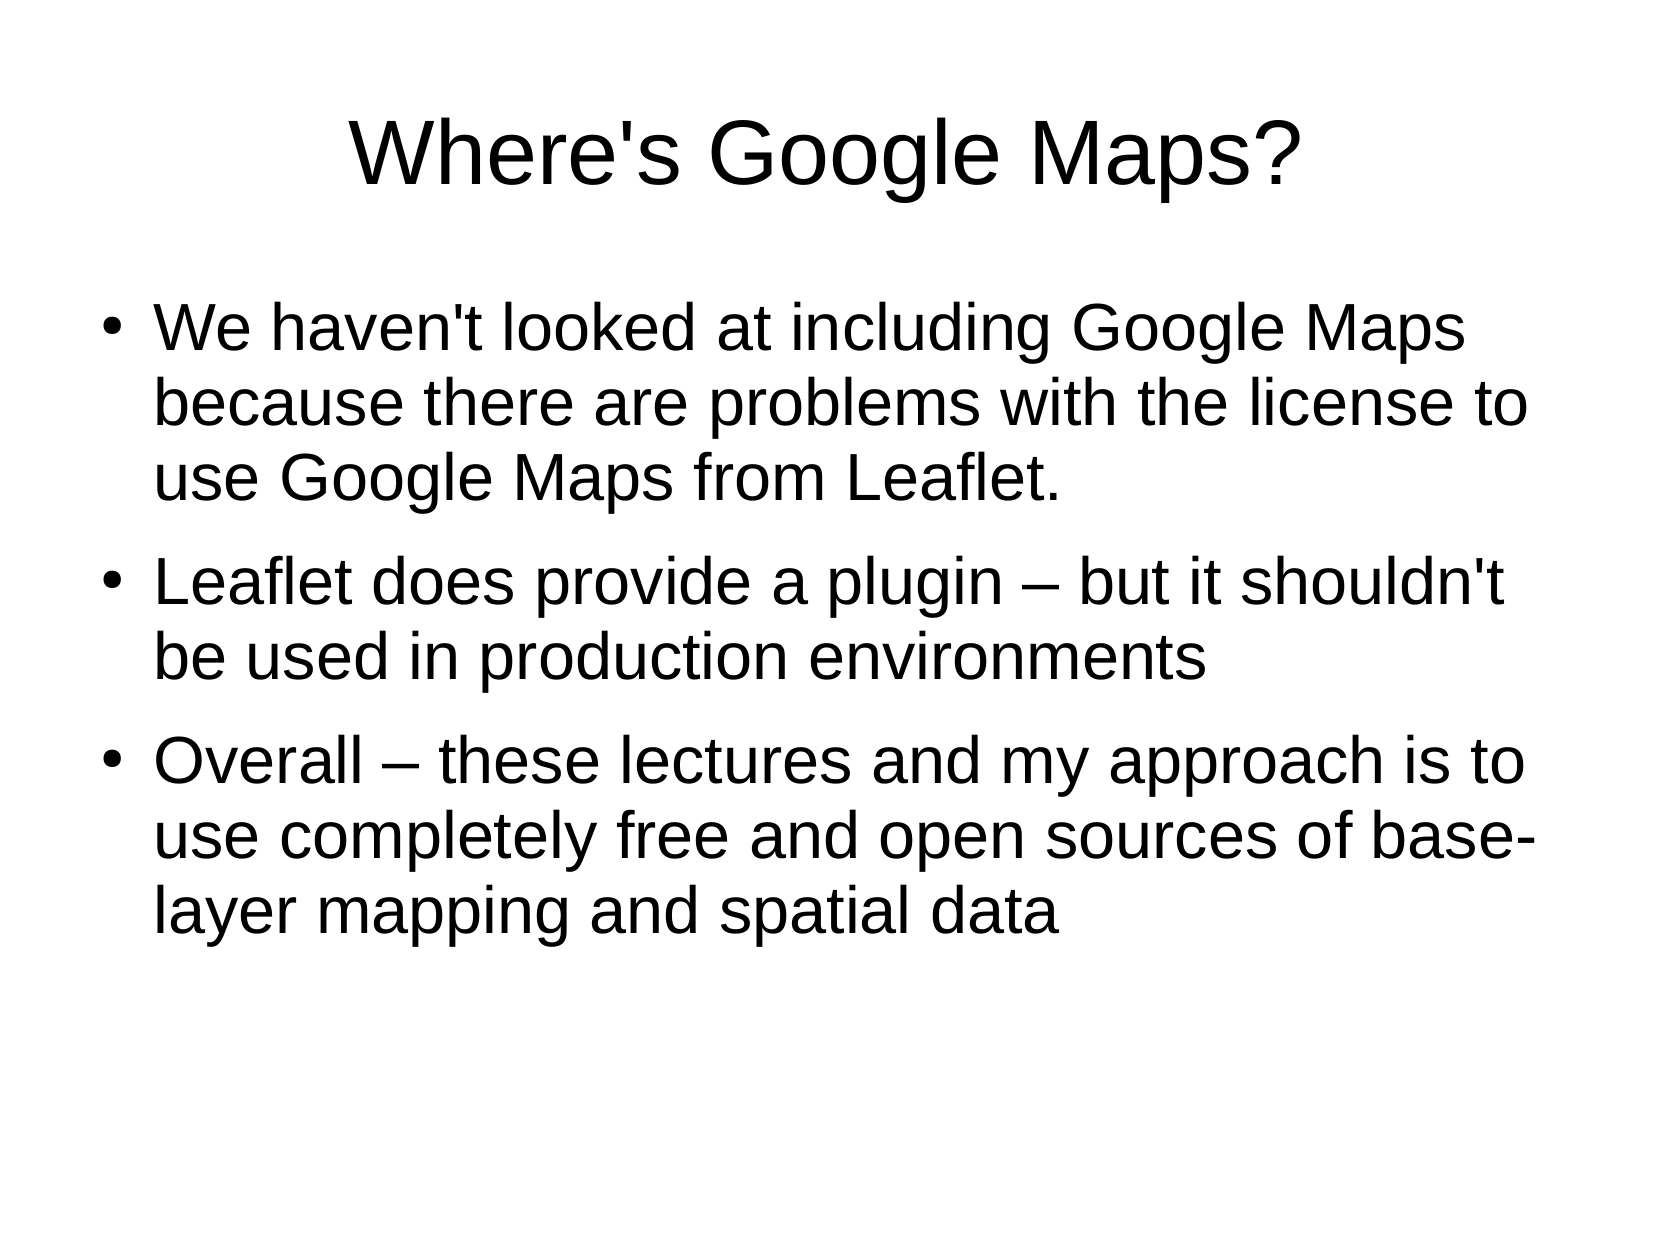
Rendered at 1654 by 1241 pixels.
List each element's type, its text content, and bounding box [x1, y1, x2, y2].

title Where's Google Maps? [82, 49, 1571, 257]
list We haven't looked at including Google Maps because there are problems with the license to use Google Maps from Leaflet. Leaflet does provide a plugin – but it shouldn't be used in production environments Overall – these lectures and my approach is to use completely free and open sources of base-layer mapping and spatial data [82, 290, 1571, 1010]
